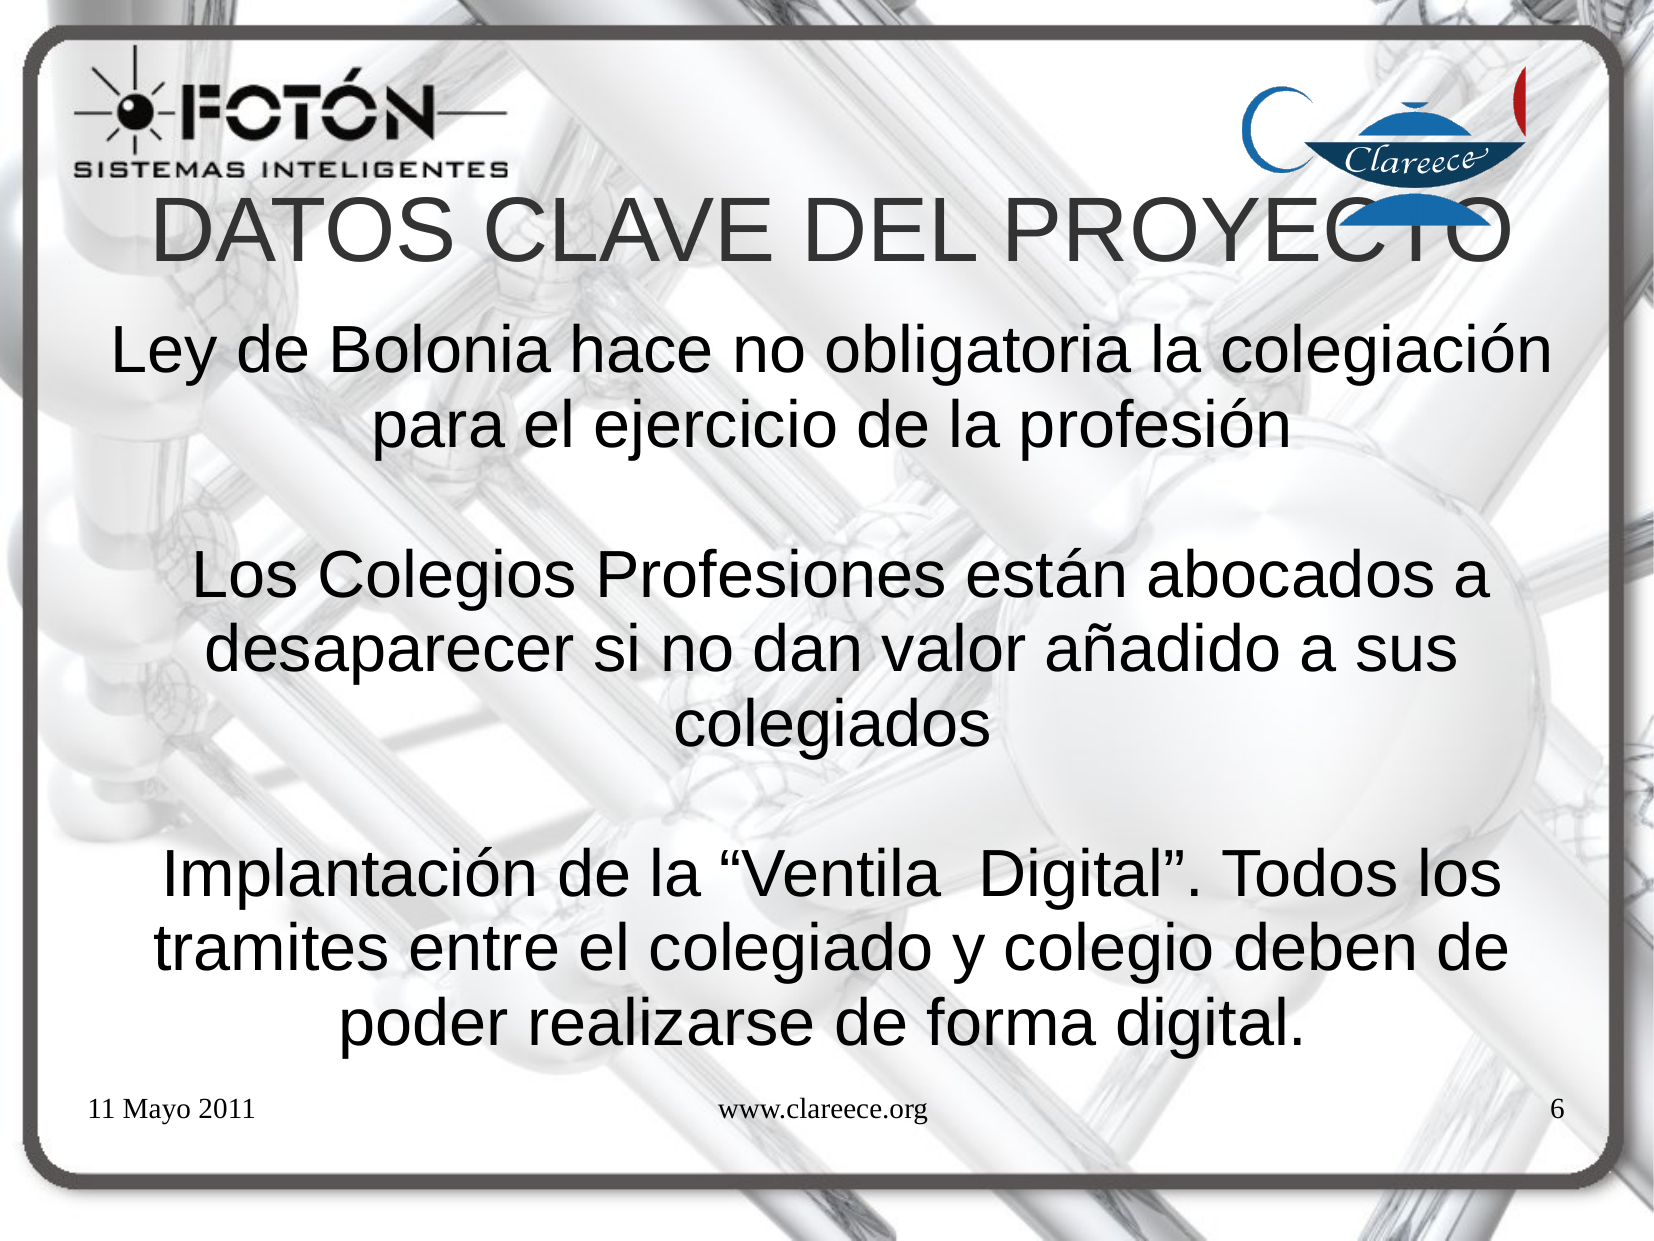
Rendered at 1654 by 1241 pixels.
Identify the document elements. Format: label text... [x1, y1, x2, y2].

title DATOS CLAVE DEL PROYECTO [88, 178, 1577, 312]
subtitle Ley de Bolonia hace no obligatoria la colegiación para el ejercicio de la profesión Los Colegios Profesiones están abocados a desaparecer si no dan valor añadido a sus colegiados Implantación de la “Ventila Digital”. Todos los tramites entre el colegiado y colegio deben de poder realizarse de forma digital. [88, 312, 1577, 1135]
picture [0, 0, 1654, 1241]
